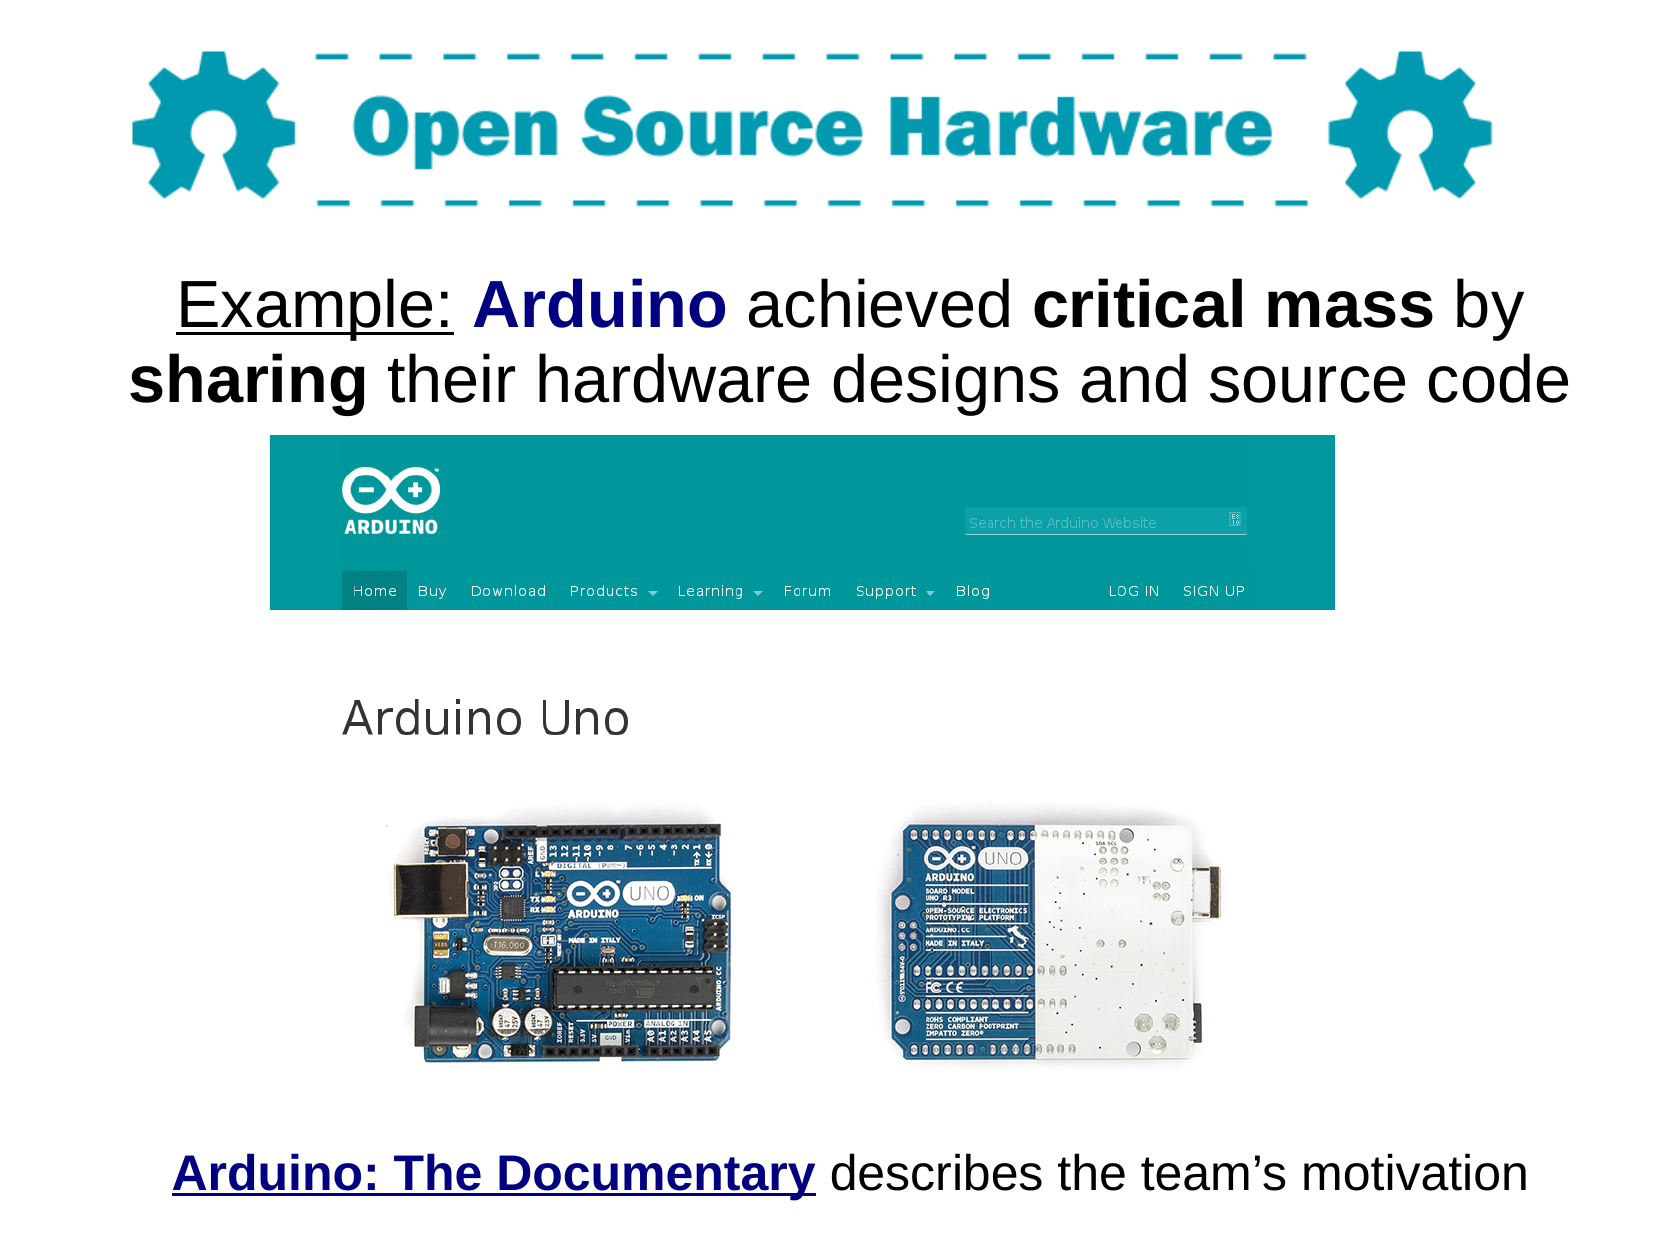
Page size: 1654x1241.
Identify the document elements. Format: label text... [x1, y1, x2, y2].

picture [114, 11, 1530, 240]
text_box Example: Arduino achieved critical mass by sharing their hardware designs and source code Arduino: The Documentary describes the team’s motivation [52, 259, 1649, 1241]
